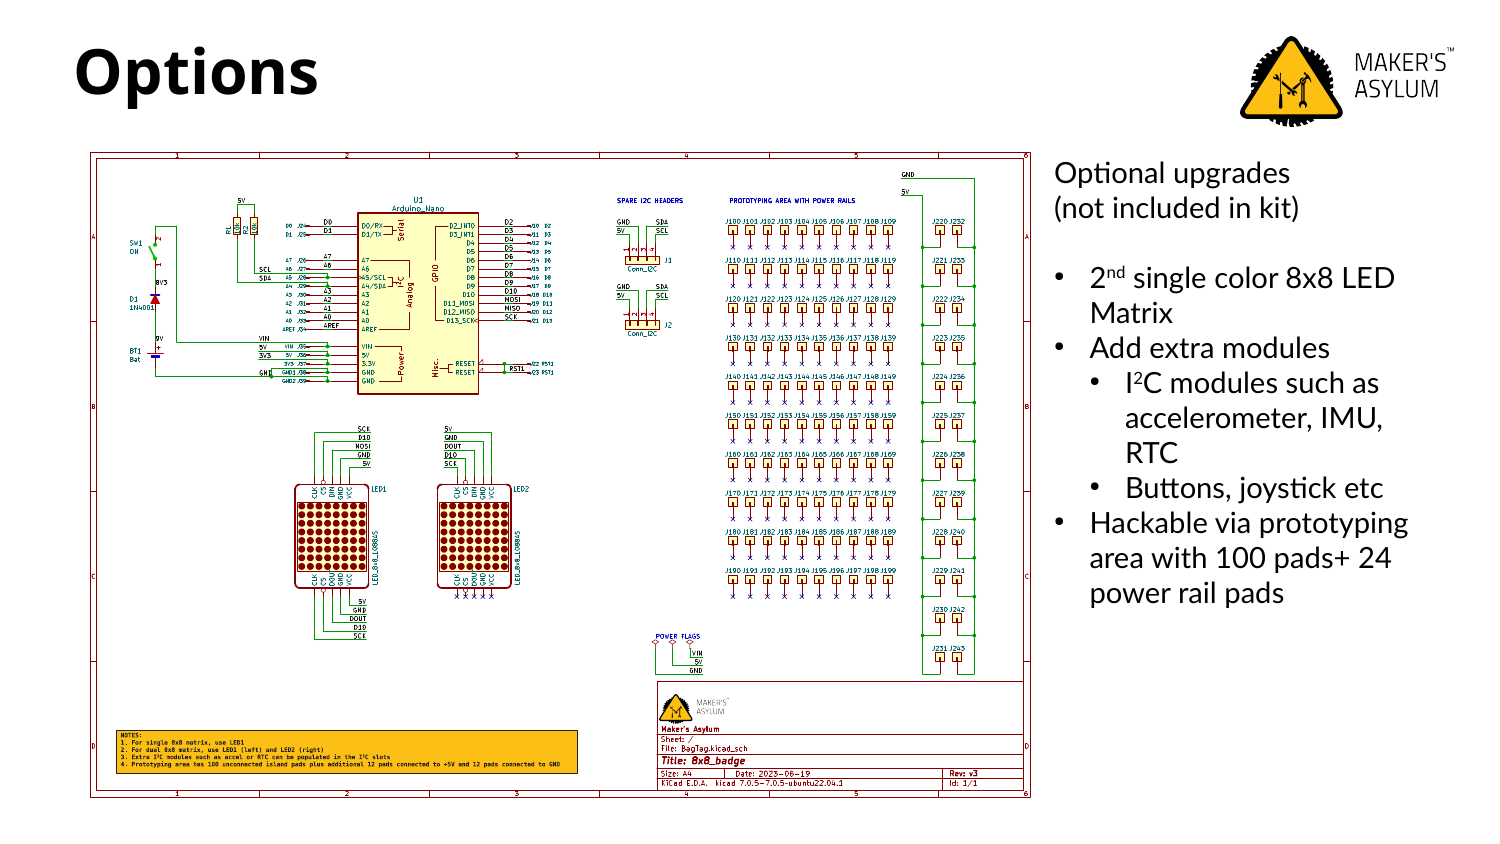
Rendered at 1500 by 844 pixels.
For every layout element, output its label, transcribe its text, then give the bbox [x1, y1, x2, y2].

text_box Options [58, 11, 822, 127]
text_box Optional upgrades (not included in kit) 2nd single color 8x8 LED Matrix Add extra modules I2C modules such as accelerometer, IMU, RTC Buttons, joystick etc Hackable via prototyping area with 100 pads+ 24 power rail pads [1039, 147, 1441, 618]
picture [1240, 36, 1454, 128]
picture [88, 147, 1033, 798]
